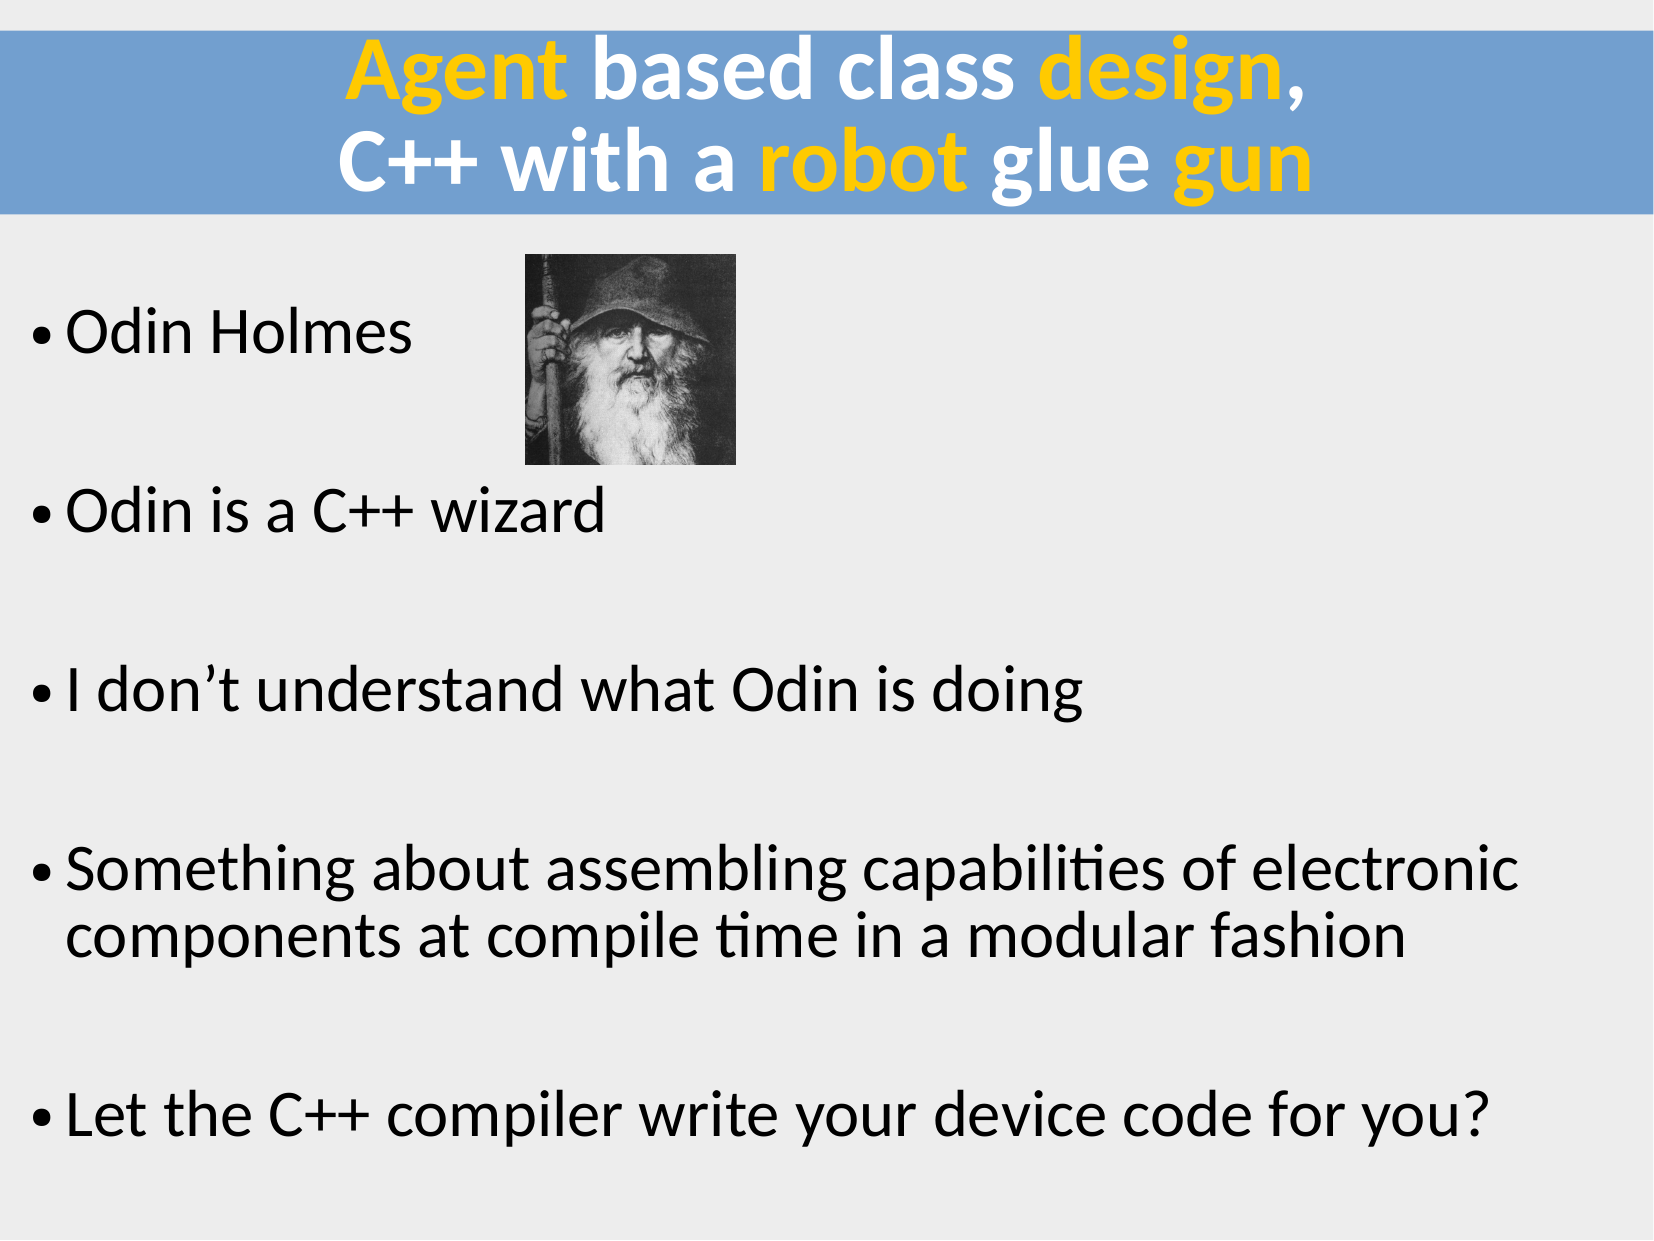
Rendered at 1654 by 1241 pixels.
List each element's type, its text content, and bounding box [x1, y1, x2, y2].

title Agent based class design, C++ with a robot glue gun [0, 30, 1654, 215]
text_box Odin Holmes Odin is a C++ wizard I don’t understand what Odin is doing Something about assembling capabilities of electronic components at compile time in a modular fashion Let the C++ compiler write your device code for you? [15, 296, 1636, 1161]
picture [525, 254, 736, 466]
